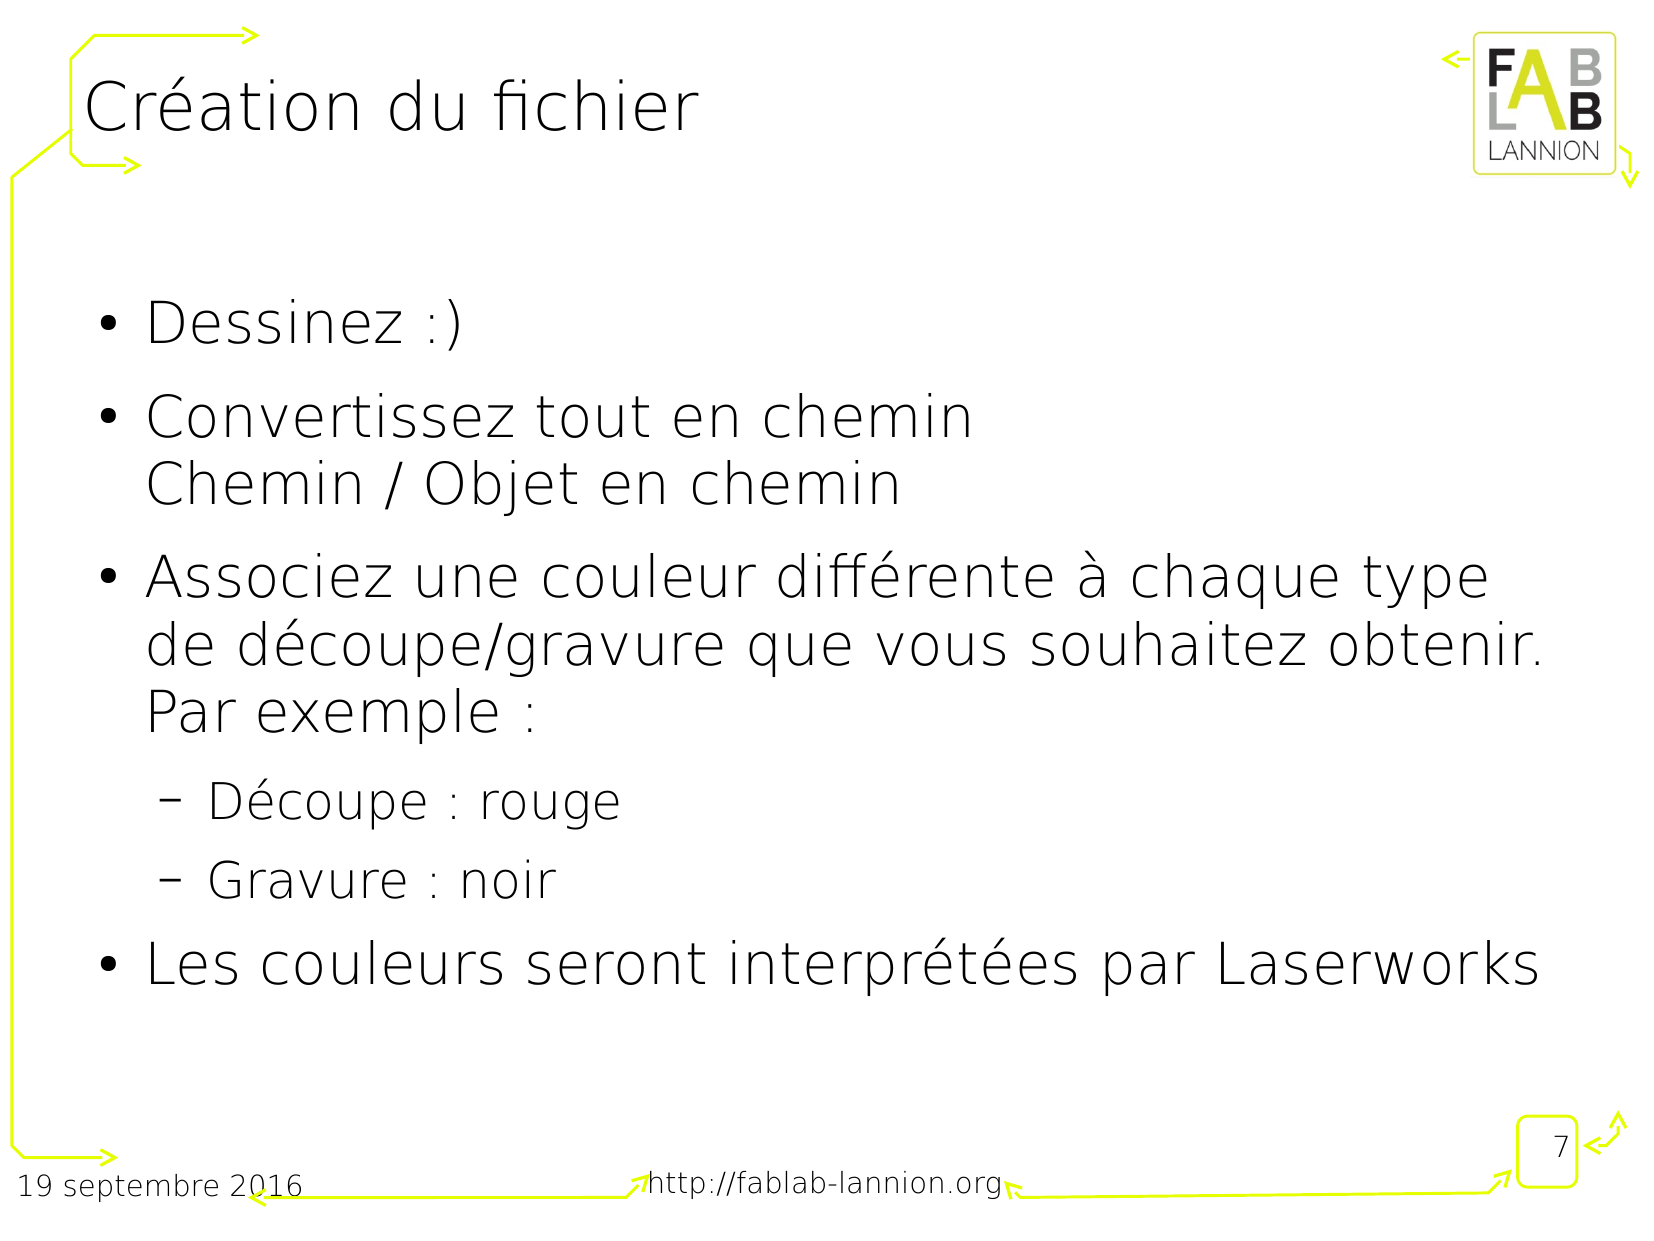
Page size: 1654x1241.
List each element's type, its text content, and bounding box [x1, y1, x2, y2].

title Création du fichier [82, 49, 1441, 166]
list Dessinez :) Convertissez tout en chemin Chemin / Objet en chemin Associez une couleur différente à chaque type de découpe/gravure que vous souhaitez obtenir. Par exemple : Découpe : rouge Gravure : noir Les couleurs seront interprétées par Laserworks [82, 290, 1571, 1010]
picture [1470, 29, 1619, 178]
